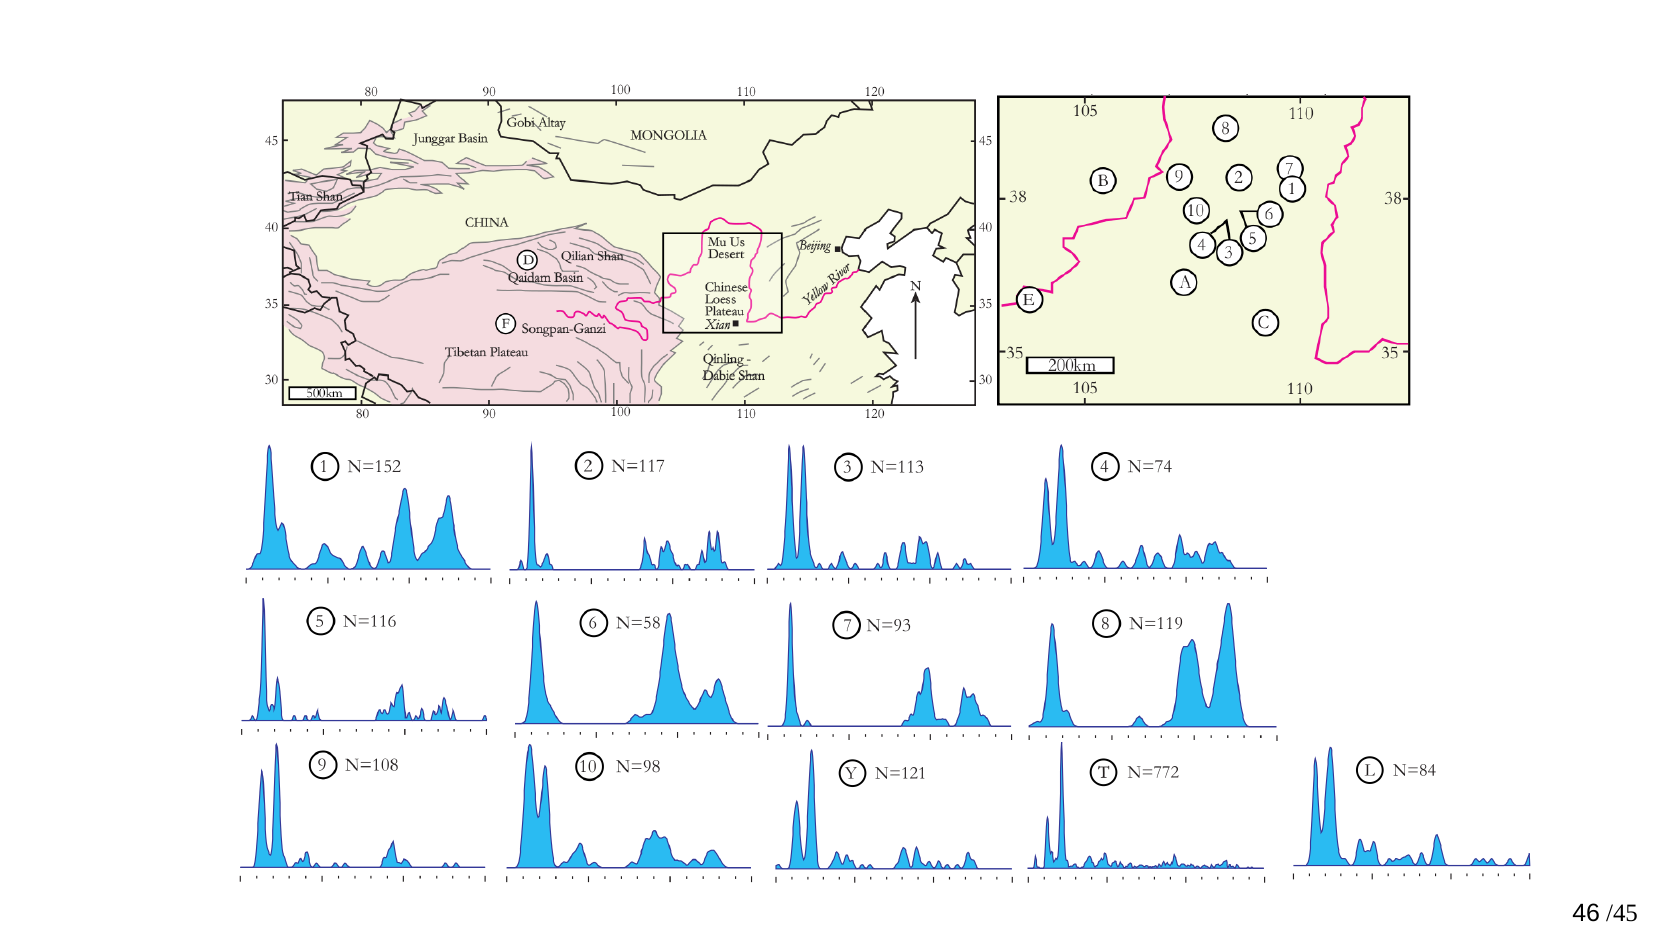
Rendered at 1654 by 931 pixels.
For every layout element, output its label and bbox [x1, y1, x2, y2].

picture [235, 596, 491, 886]
picture [1017, 441, 1272, 587]
picture [499, 596, 1536, 886]
picture [505, 441, 1015, 587]
picture [261, 84, 1411, 423]
picture [241, 441, 497, 587]
